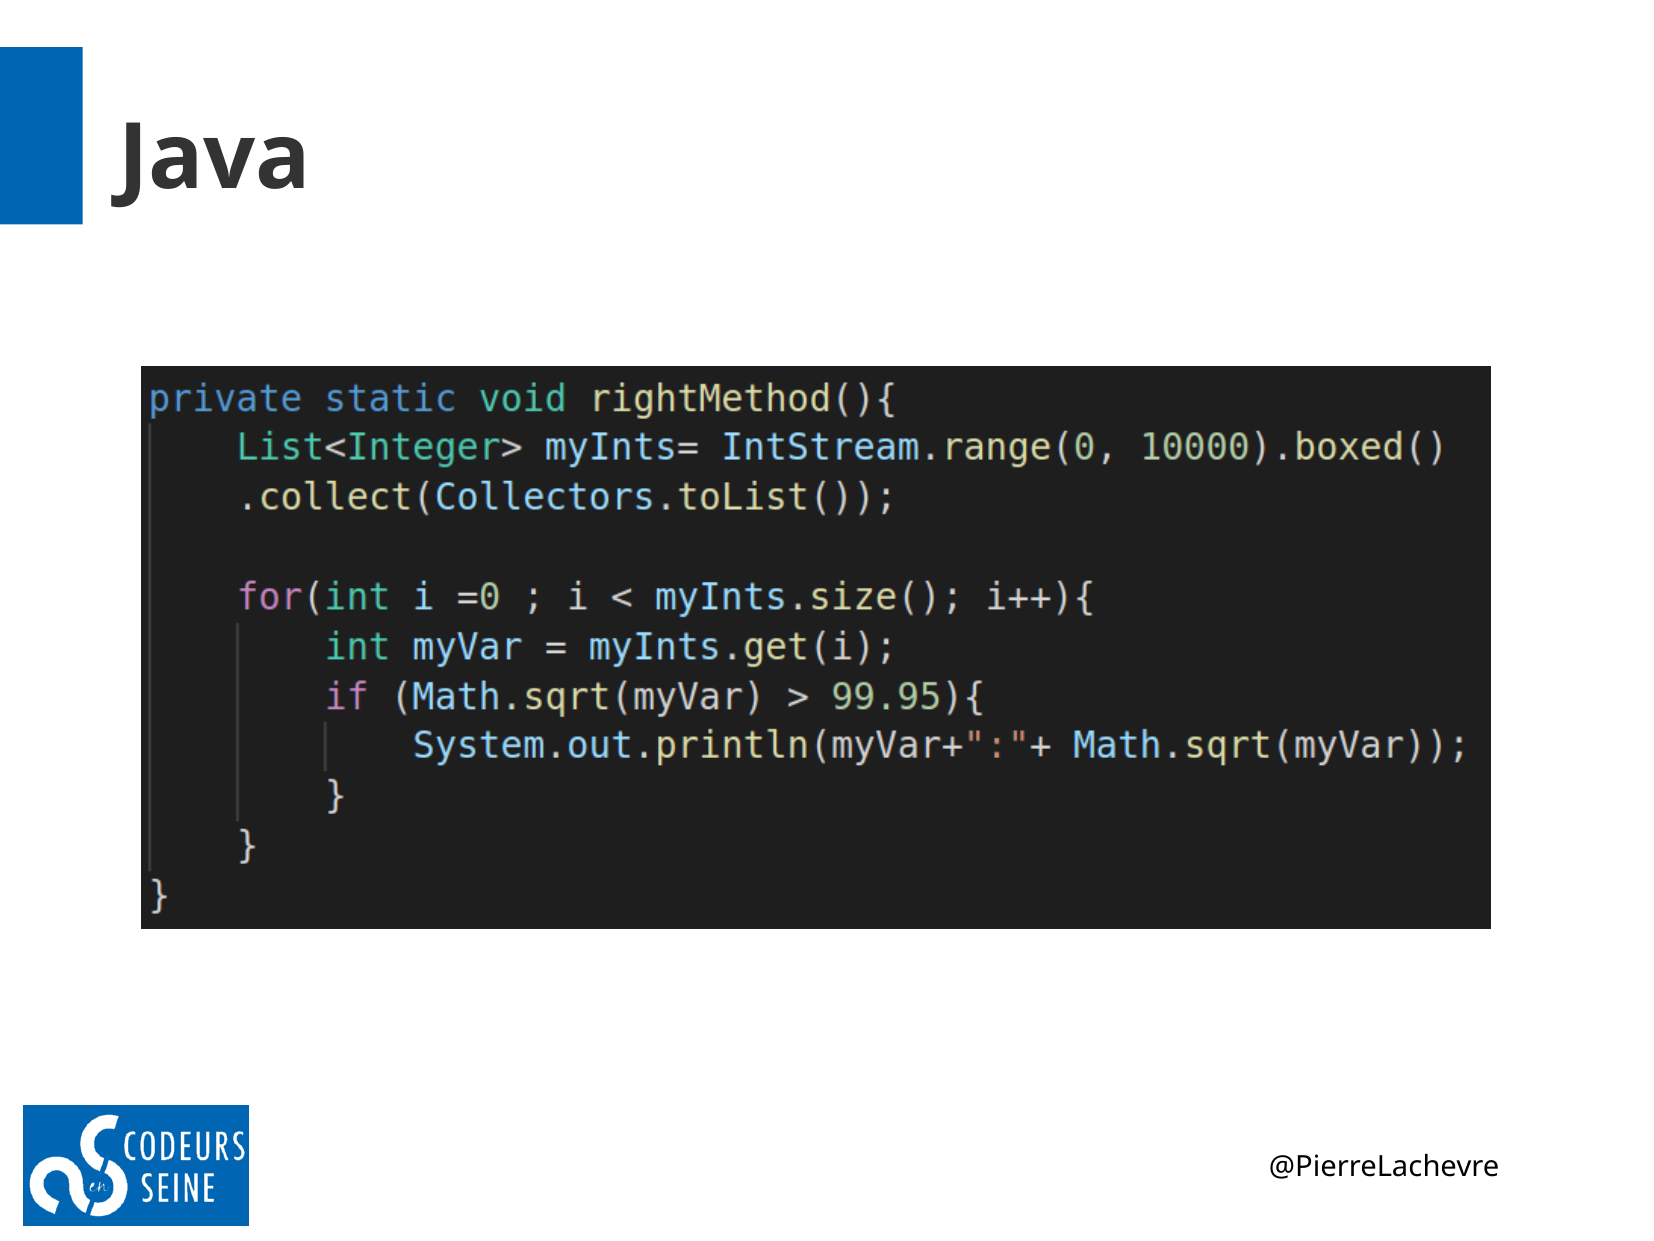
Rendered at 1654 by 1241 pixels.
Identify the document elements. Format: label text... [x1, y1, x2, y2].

picture [23, 1105, 249, 1226]
picture [141, 366, 1491, 929]
title Java [118, 49, 1571, 257]
